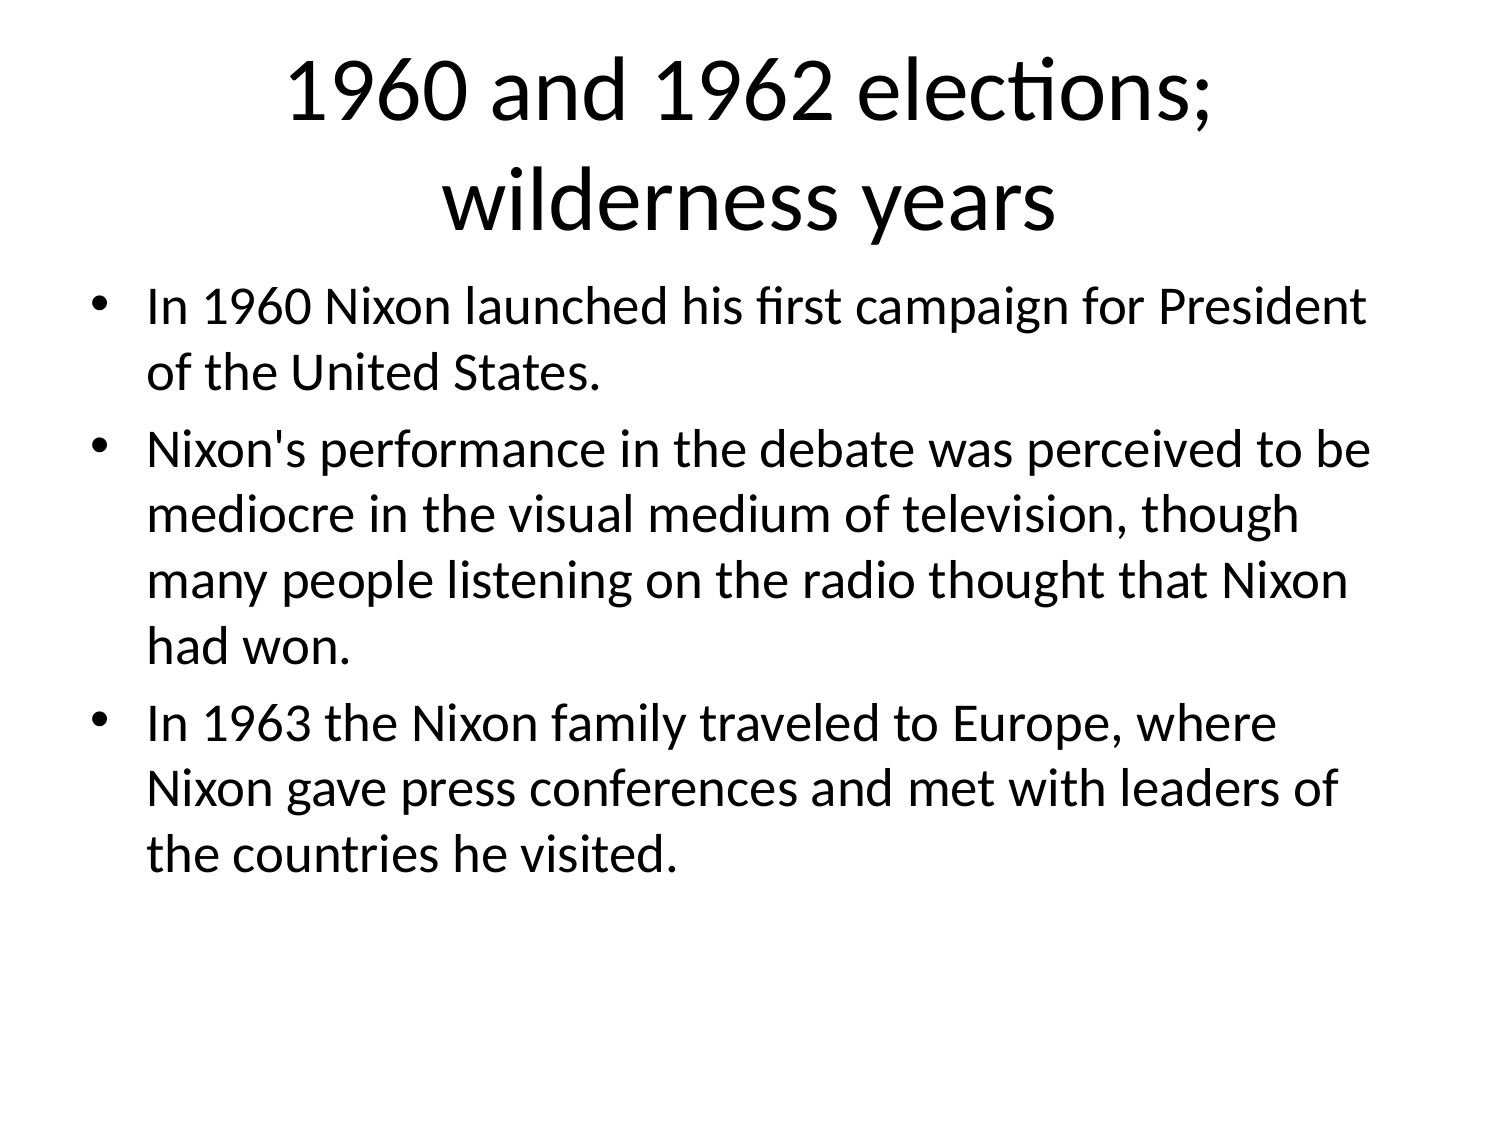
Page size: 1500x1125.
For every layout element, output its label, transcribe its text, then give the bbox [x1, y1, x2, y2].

title 1960 and 1962 elections; wilderness years [75, 45, 1425, 233]
list In 1960 Nixon launched his first campaign for President of the United States. Nixon's performance in the debate was perceived to be mediocre in the visual medium of television, though many people listening on the radio thought that Nixon had won. In 1963 the Nixon family traveled to Europe, where Nixon gave press conferences and met with leaders of the countries he visited. [75, 262, 1425, 1005]
